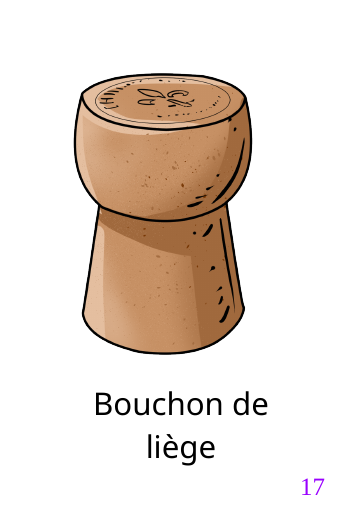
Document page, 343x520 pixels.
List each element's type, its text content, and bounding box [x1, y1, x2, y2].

text_box Bouchon de liège [51, 377, 311, 463]
picture [0, 34, 342, 377]
